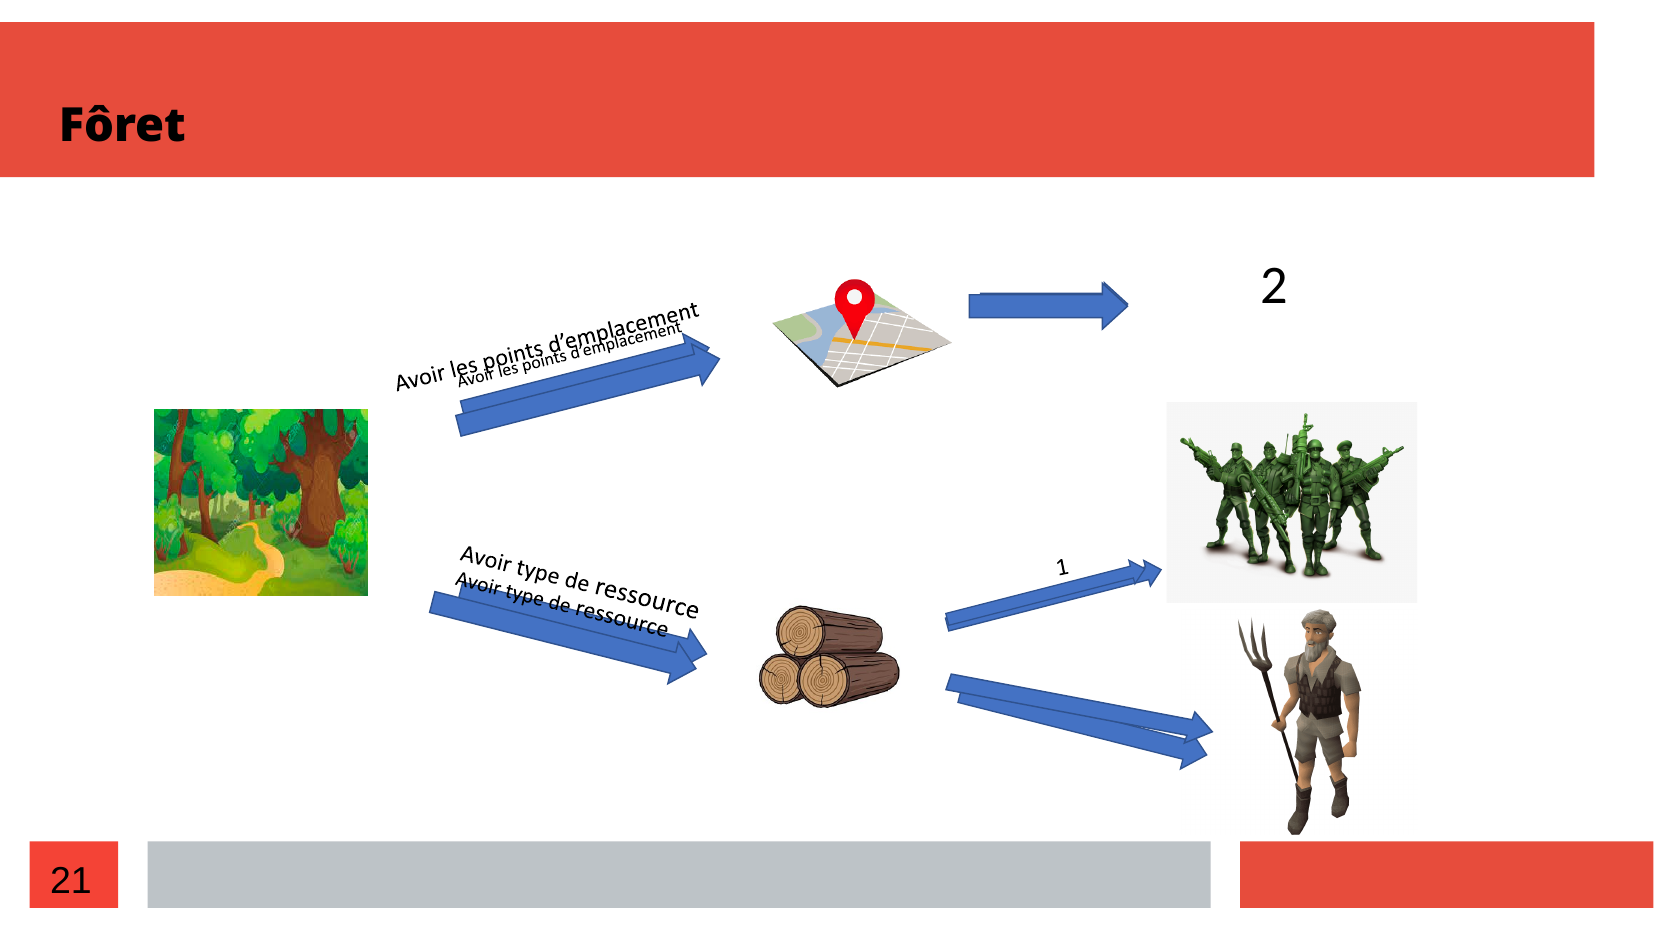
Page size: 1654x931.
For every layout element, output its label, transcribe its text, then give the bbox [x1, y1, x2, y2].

text_box 21 [35, 852, 130, 910]
title Fôret [59, 44, 1595, 156]
picture [153, 236, 1418, 835]
